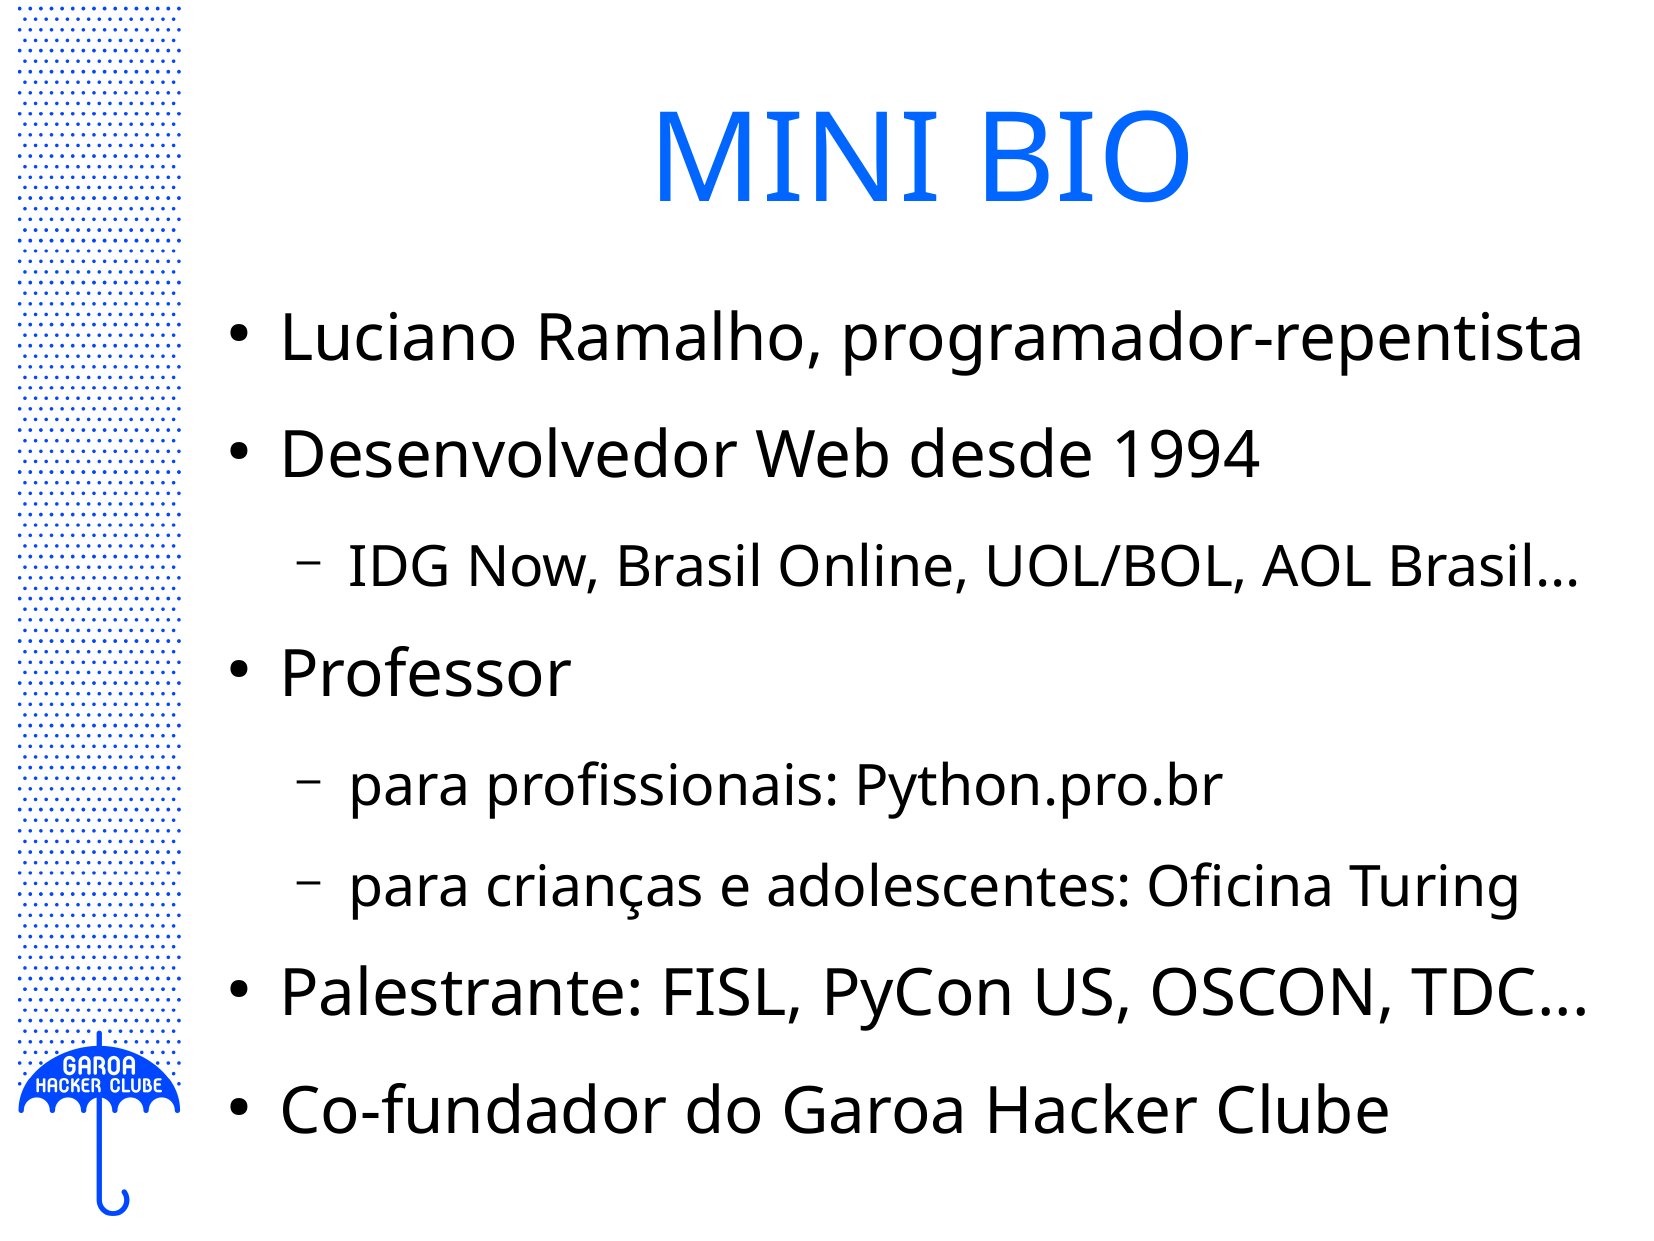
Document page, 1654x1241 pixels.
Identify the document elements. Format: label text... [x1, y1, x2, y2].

title MINI BIO [210, 49, 1636, 257]
picture [17, 0, 181, 1216]
list Luciano Ramalho, programador-repentista Desenvolvedor Web desde 1994 IDG Now, Brasil Online, UOL/BOL, AOL Brasil... Professor para profissionais: Python.pro.br para crianças e adolescentes: Oficina Turing Palestrante: FISL, PyCon US, OSCON, TDC... Co-fundador do Garoa Hacker Clube [210, 290, 1636, 1156]
